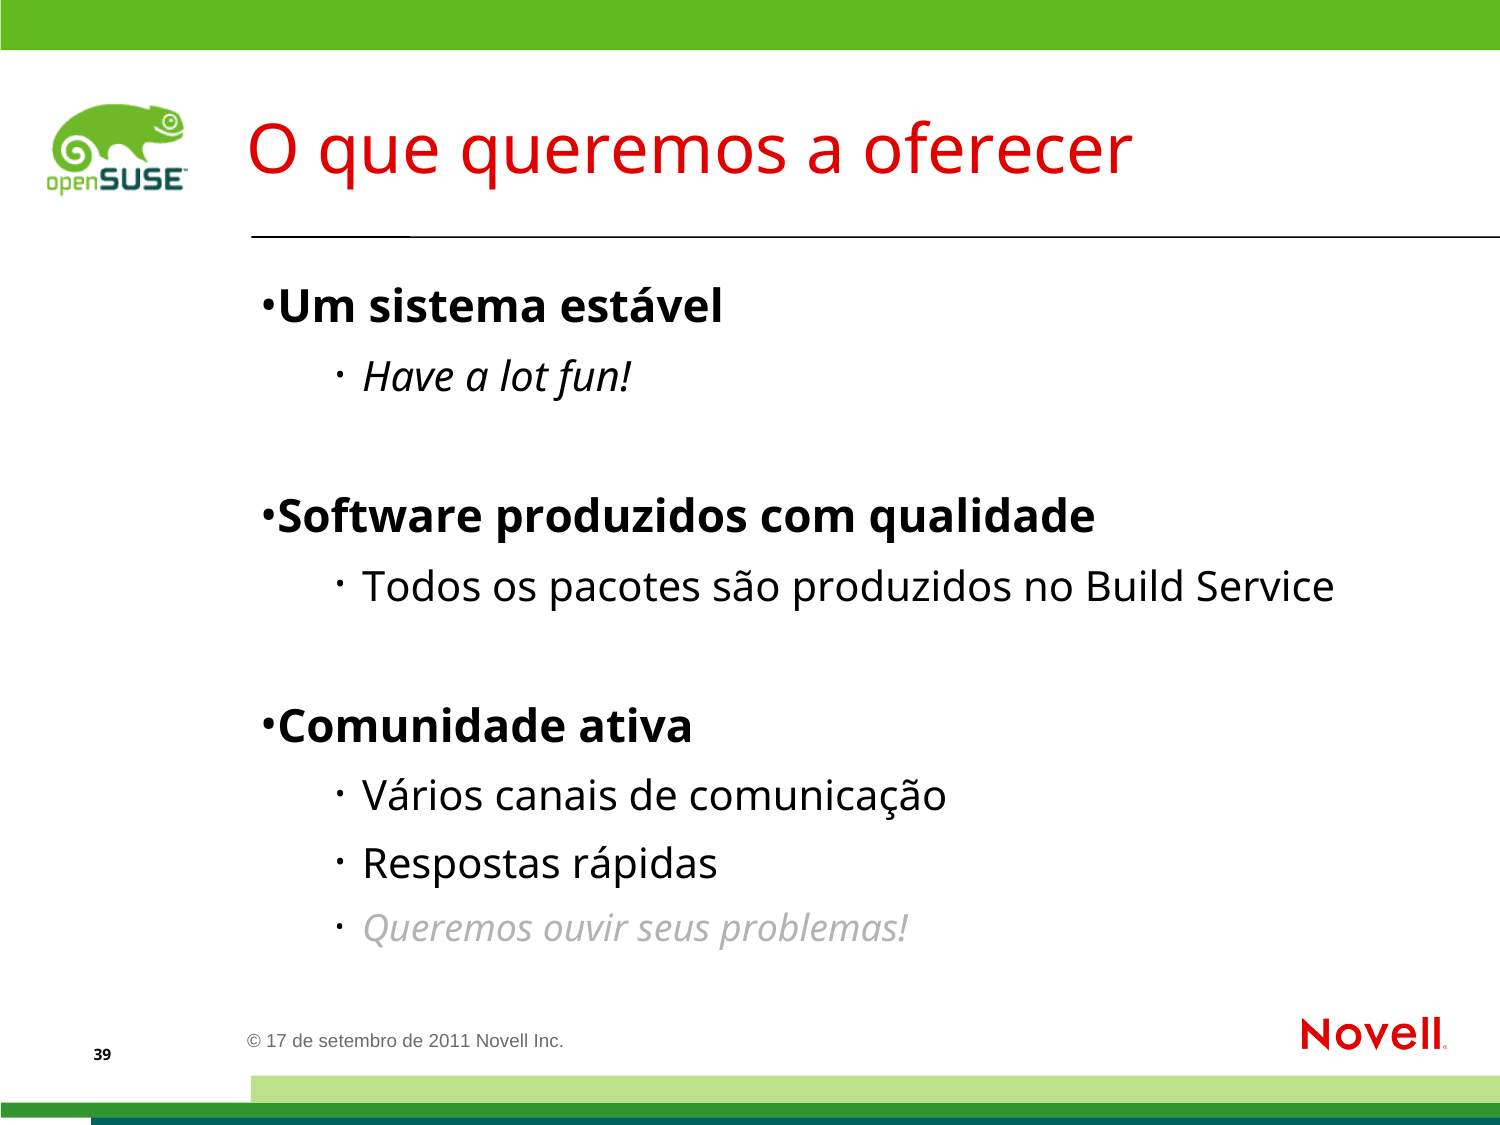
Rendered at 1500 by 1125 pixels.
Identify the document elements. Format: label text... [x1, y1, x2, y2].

picture [1295, 1026, 1453, 1056]
list Um sistema estável Have a lot fun! Software produzidos com qualidade Todos os pacotes são produzidos no Build Service Comunidade ativa Vários canais de comunicação Respostas rápidas Queremos ouvir seus problemas! [245, 267, 1458, 1026]
title O que queremos a oferecer [246, 60, 1409, 239]
picture [47, 104, 188, 197]
